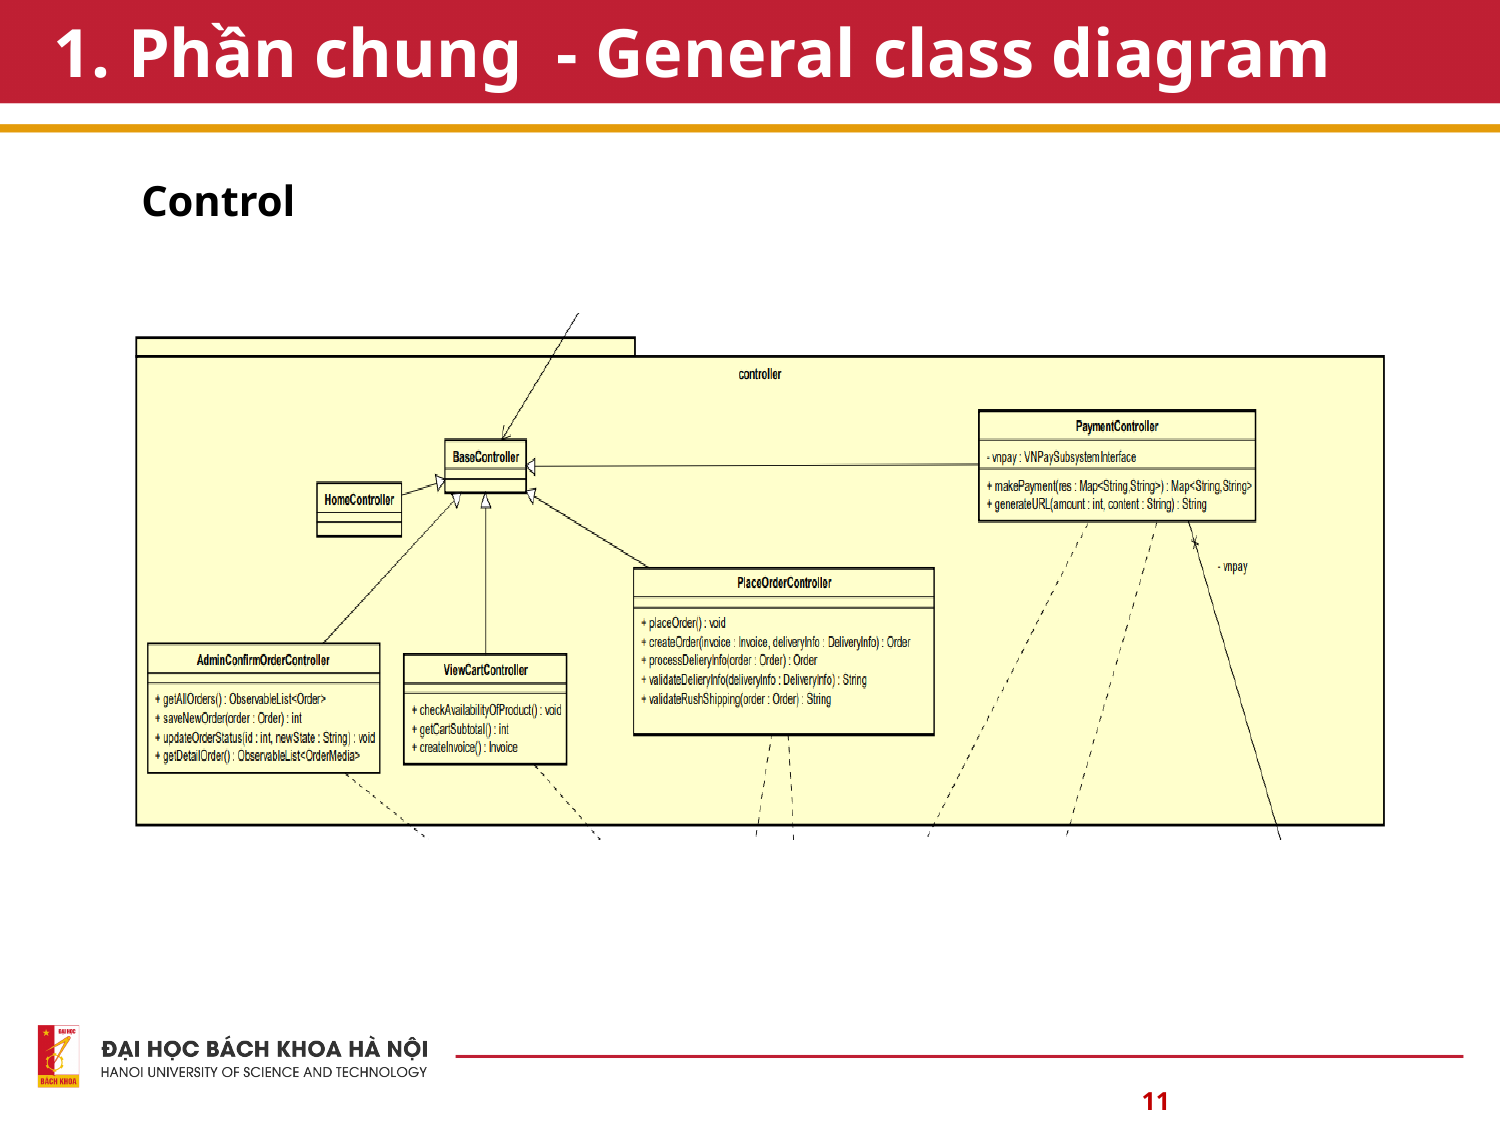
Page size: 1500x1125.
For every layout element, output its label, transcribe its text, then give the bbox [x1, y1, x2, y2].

title 1. Phần chung - General class diagram [38, 12, 1462, 87]
text_box Control [126, 167, 299, 234]
picture [112, 313, 1388, 840]
text_box [1126, 1078, 1465, 1125]
